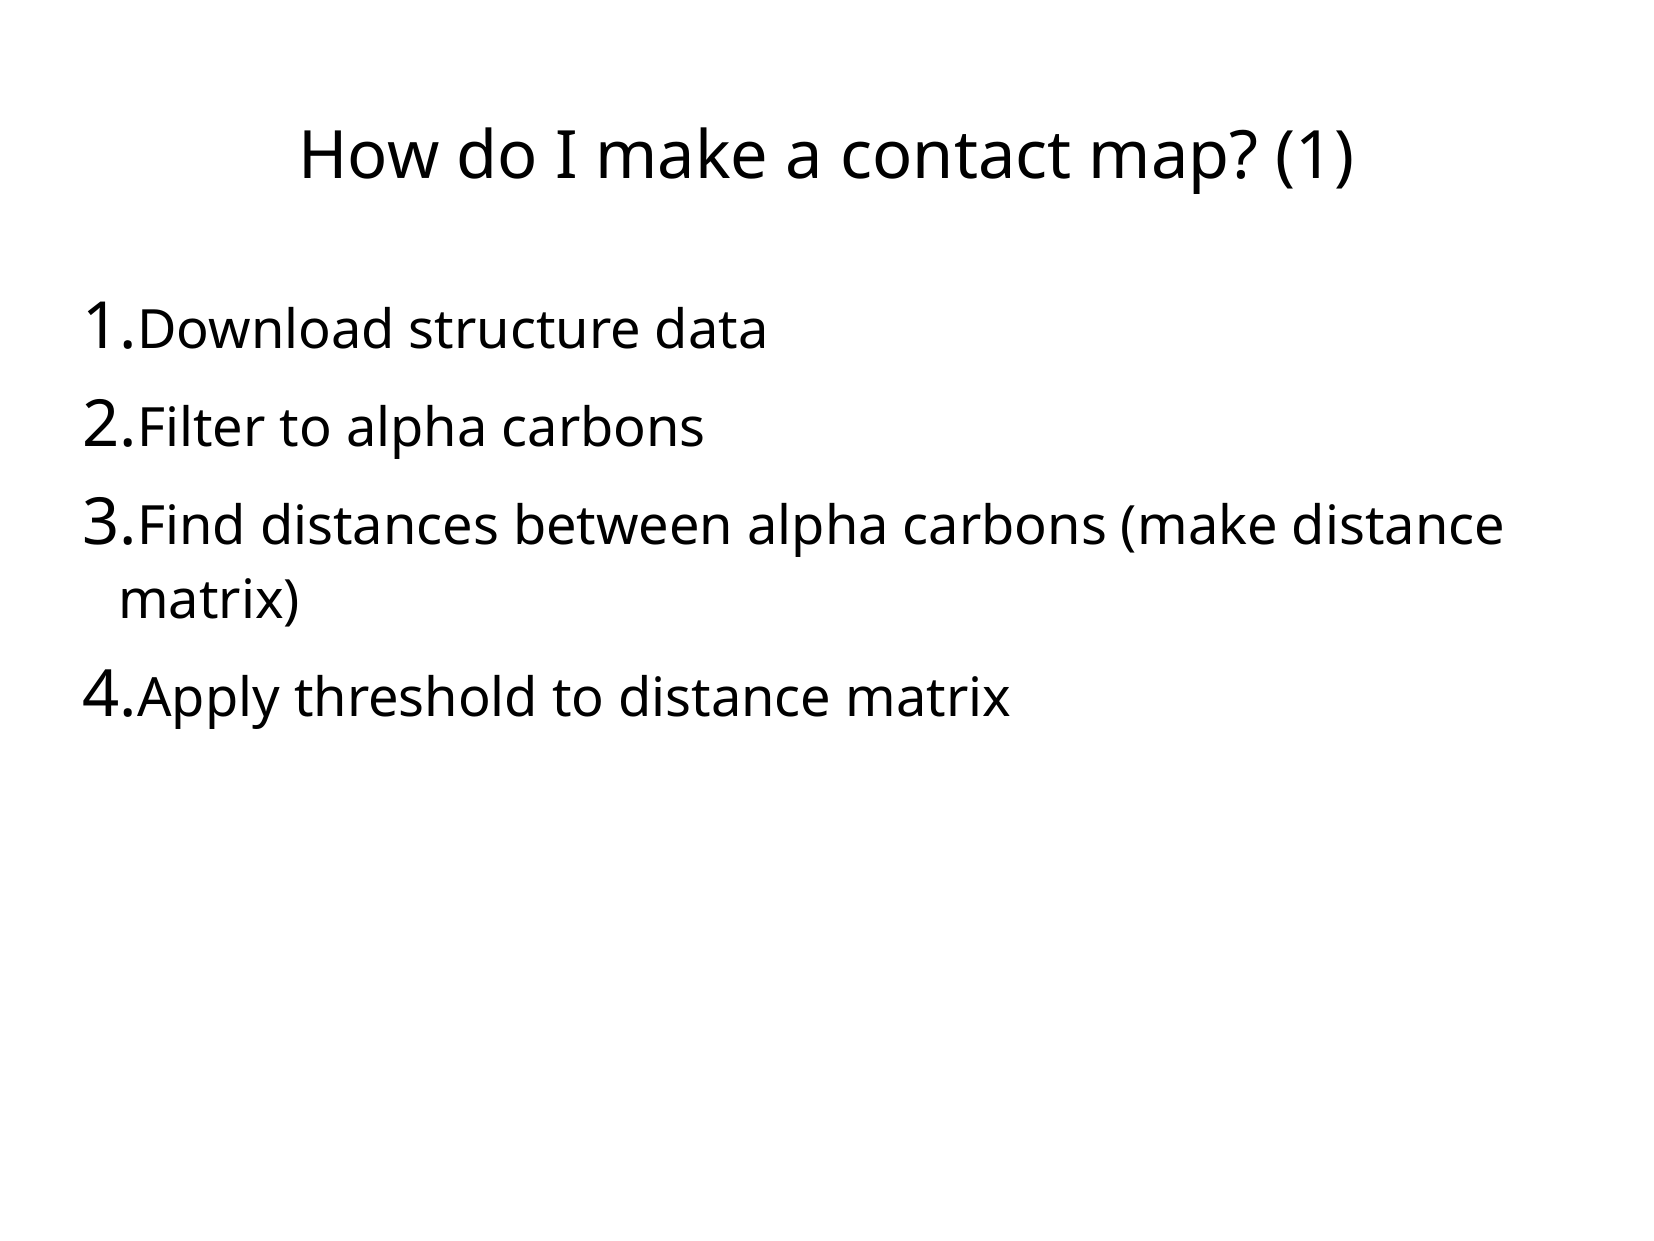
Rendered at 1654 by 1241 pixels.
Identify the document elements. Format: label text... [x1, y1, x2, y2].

title How do I make a contact map? (1) [82, 49, 1571, 257]
list Download structure data Filter to alpha carbons Find distances between alpha carbons (make distance matrix) Apply threshold to distance matrix [82, 290, 1571, 1010]
